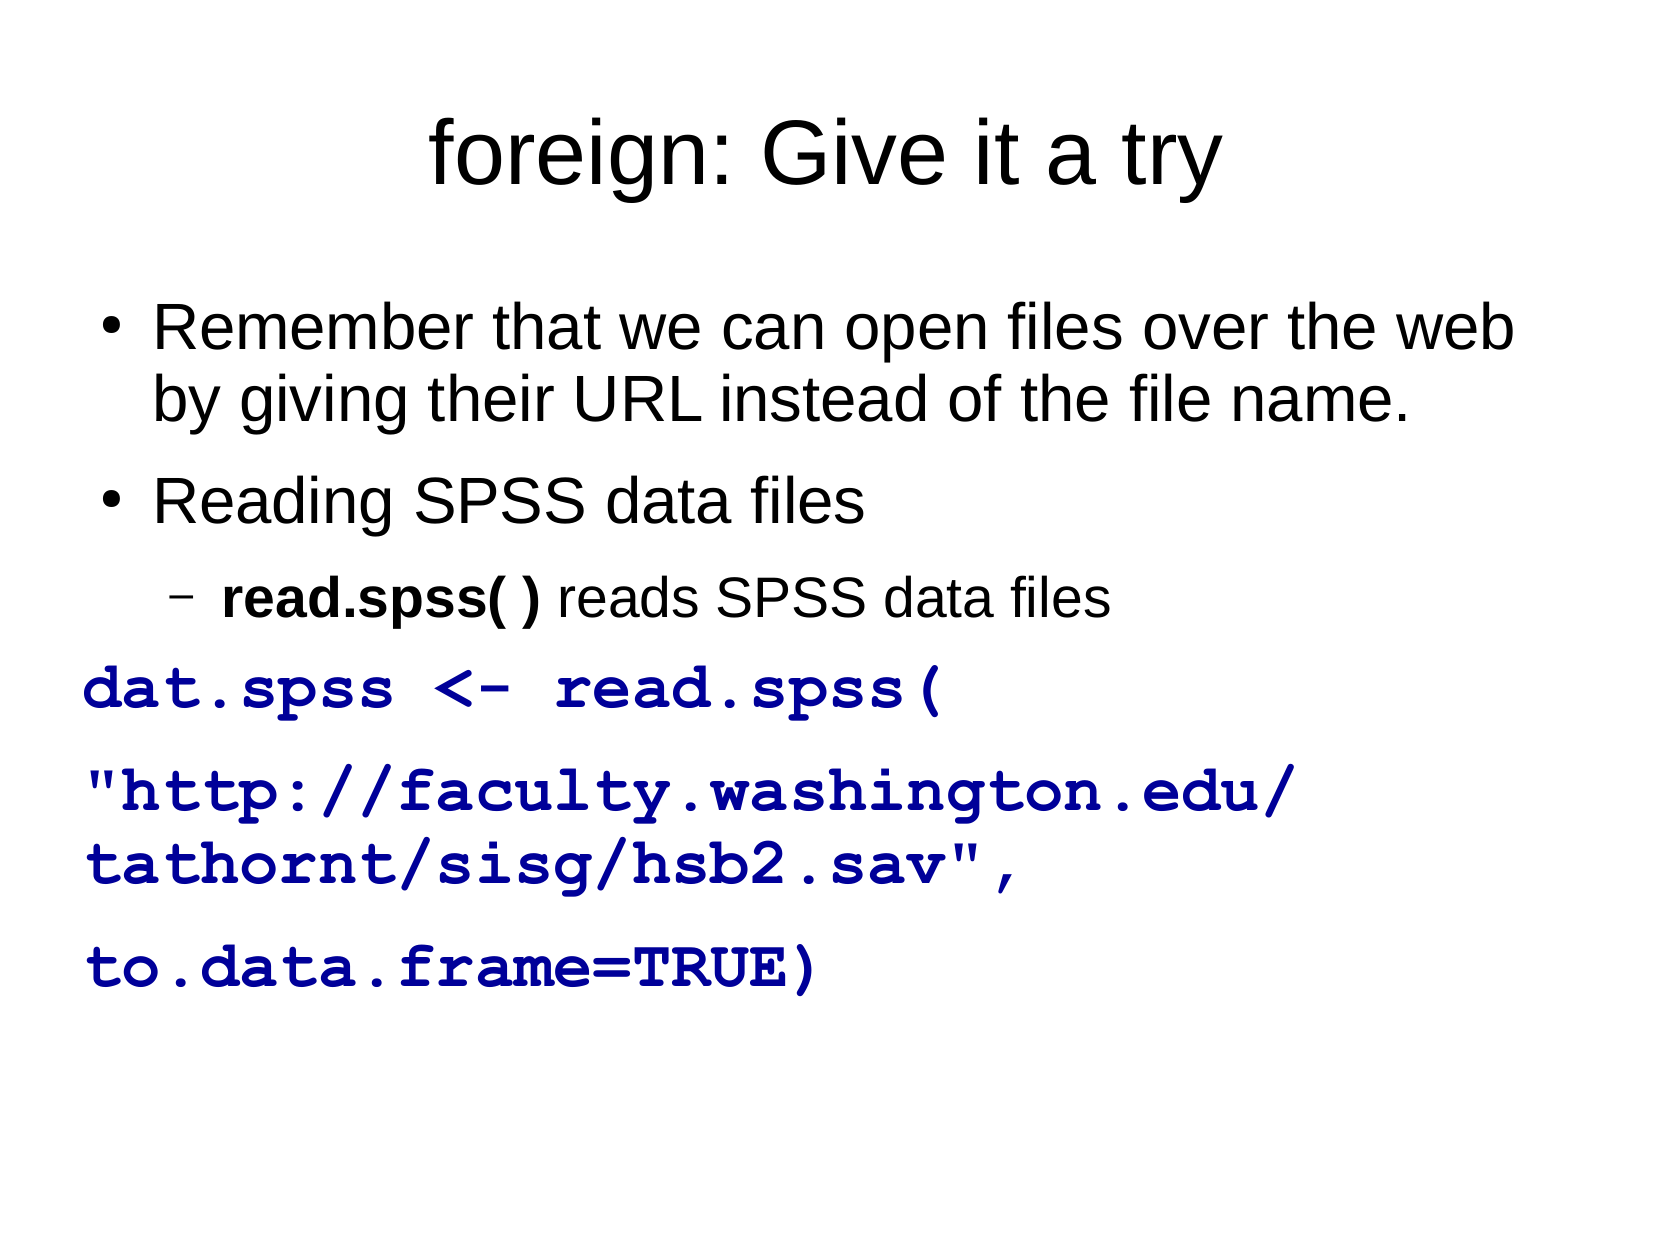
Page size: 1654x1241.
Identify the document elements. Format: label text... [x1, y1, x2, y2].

list Remember that we can open files over the web by giving their URL instead of the file name. Reading SPSS data files read.spss( ) reads SPSS data files dat.spss <- read.spss( "http://faculty.washington.edu/tathornt/sisg/hsb2.sav", to.data.frame=TRUE) [82, 290, 1571, 1010]
title foreign: Give it a try [82, 49, 1571, 257]
